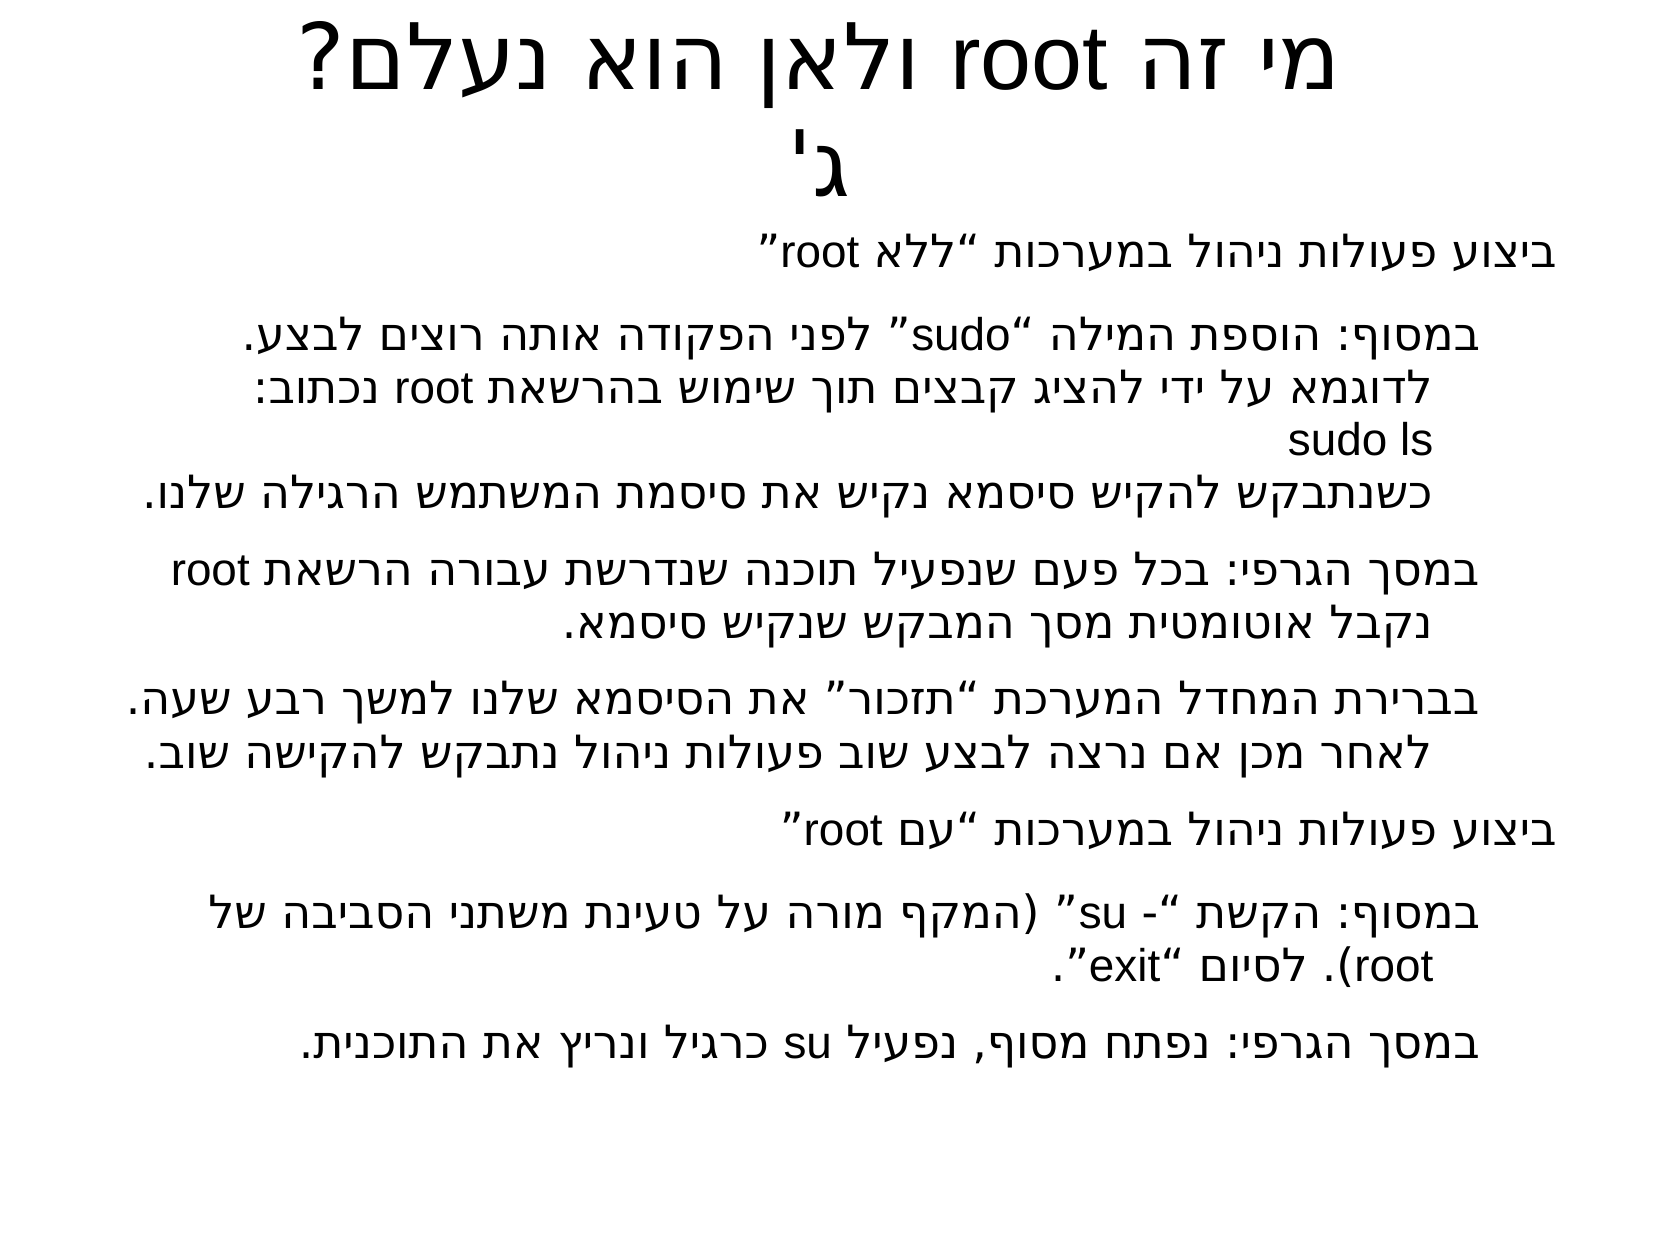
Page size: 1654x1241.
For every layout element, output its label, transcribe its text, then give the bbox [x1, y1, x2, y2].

list ביצוע פעולות ניהול במערכות “ללא root” במסוף: הוספת המילה “sudo” לפני הפקודה אותה רוצים לבצע. לדוגמא על ידי להציג קבצים תוך שימוש בהרשאת root נכתוב: sudo ls כשנתבקש להקיש סיסמא נקיש את סיסמת המשתמש הרגילה שלנו. במסך הגרפי: בכל פעם שנפעיל תוכנה שנדרשת עבורה הרשאת root נקבל אוטומטית מסך המבקש שנקיש סיסמא. בברירת המחדל המערכת “תזכור” את הסיסמא שלנו למשך רבע שעה. לאחר מכן אם נרצה לבצע שוב פעולות ניהול נתבקש להקישה שוב. ביצוע פעולות ניהול במערכות “עם root” במסוף: הקשת “- su” (המקף מורה על טעינת משתני הסביבה של root). לסיום “exit”. במסך הגרפי: נפתח מסוף, נפעיל su כרגיל ונריץ את התוכנית. [86, 224, 1576, 1207]
title מי זה root ולאן הוא נעלם? ג' [75, 0, 1564, 223]
